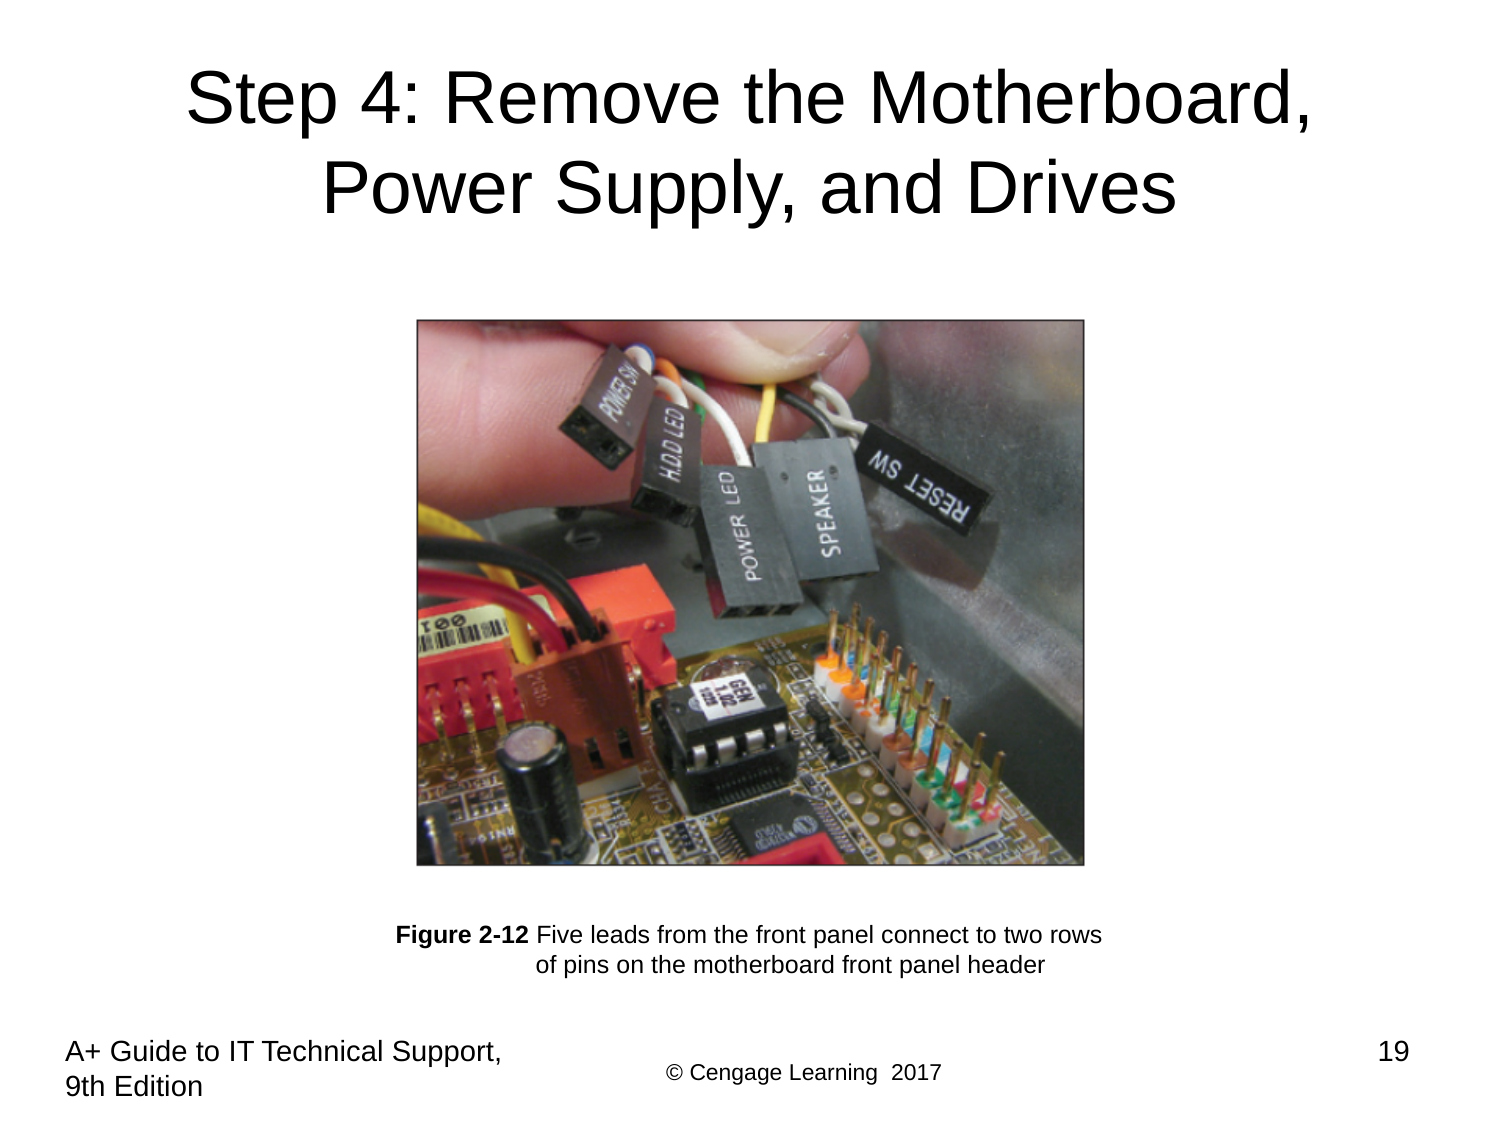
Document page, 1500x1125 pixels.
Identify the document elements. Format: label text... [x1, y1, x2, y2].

footer A+ Guide to IT Technical Support, 9th Edition [50, 1025, 550, 1104]
picture [409, 312, 1091, 874]
title Step 4: Remove the Motherboard, Power Supply, and Drives [75, 45, 1425, 233]
slide_number <number> [1074, 1024, 1425, 1103]
text_box Figure 2-12 Five leads from the front panel connect to two rows of pins on the motherboard front panel header [380, 910, 1120, 986]
